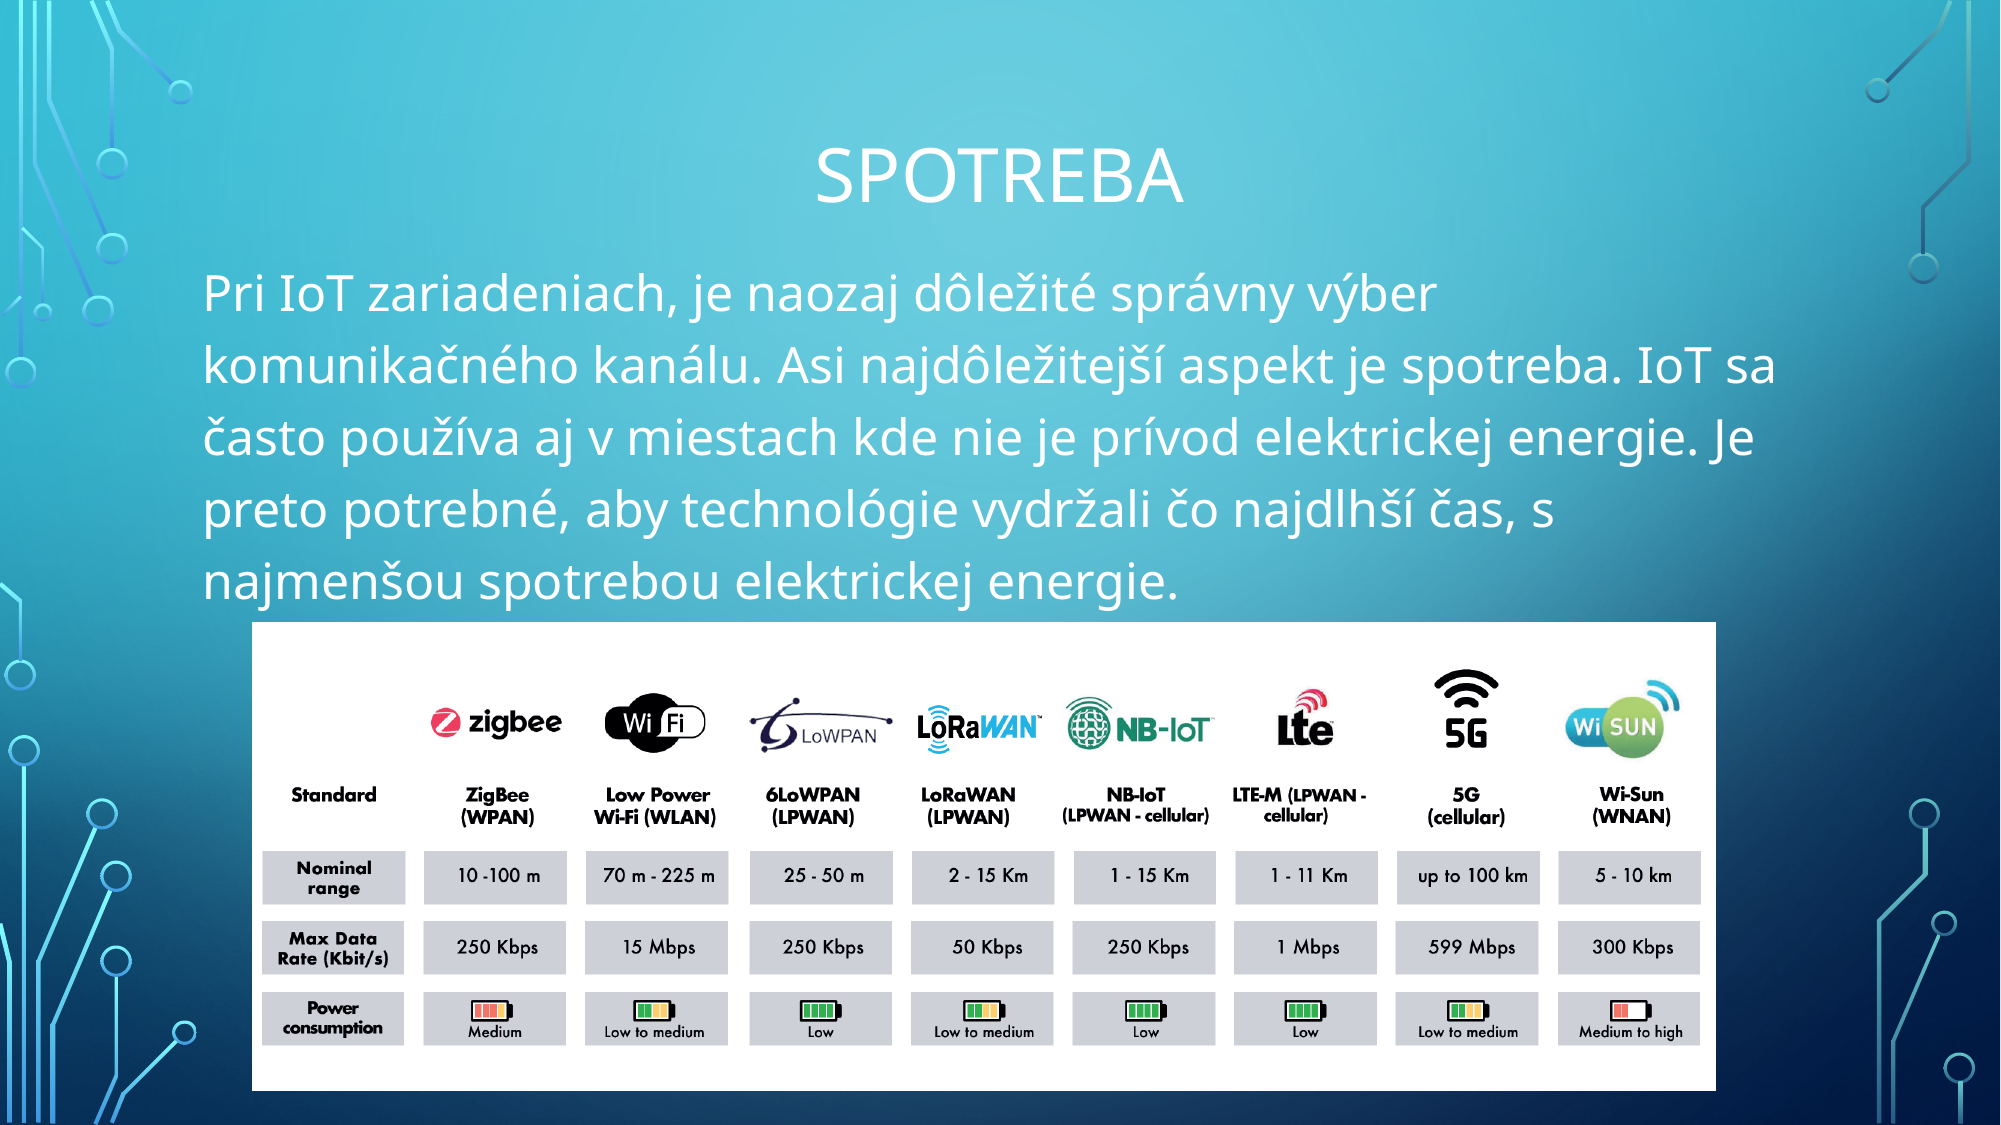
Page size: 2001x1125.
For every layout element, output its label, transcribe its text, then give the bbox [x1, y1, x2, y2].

picture [252, 951, 1716, 1091]
title Spotreba [187, 101, 1813, 241]
list Pri IoT zariadeniach, je naozaj dôležité správny výber komunikačného kanálu. Asi najdôležitejší aspekt je spotreba. IoT sa často používa aj v miestach kde nie je prívod elektrickej energie. Je preto potrebné, aby technológie vydržali čo najdlhší čas, s najmenšou spotrebou elektrickej energie. [187, 241, 1813, 951]
